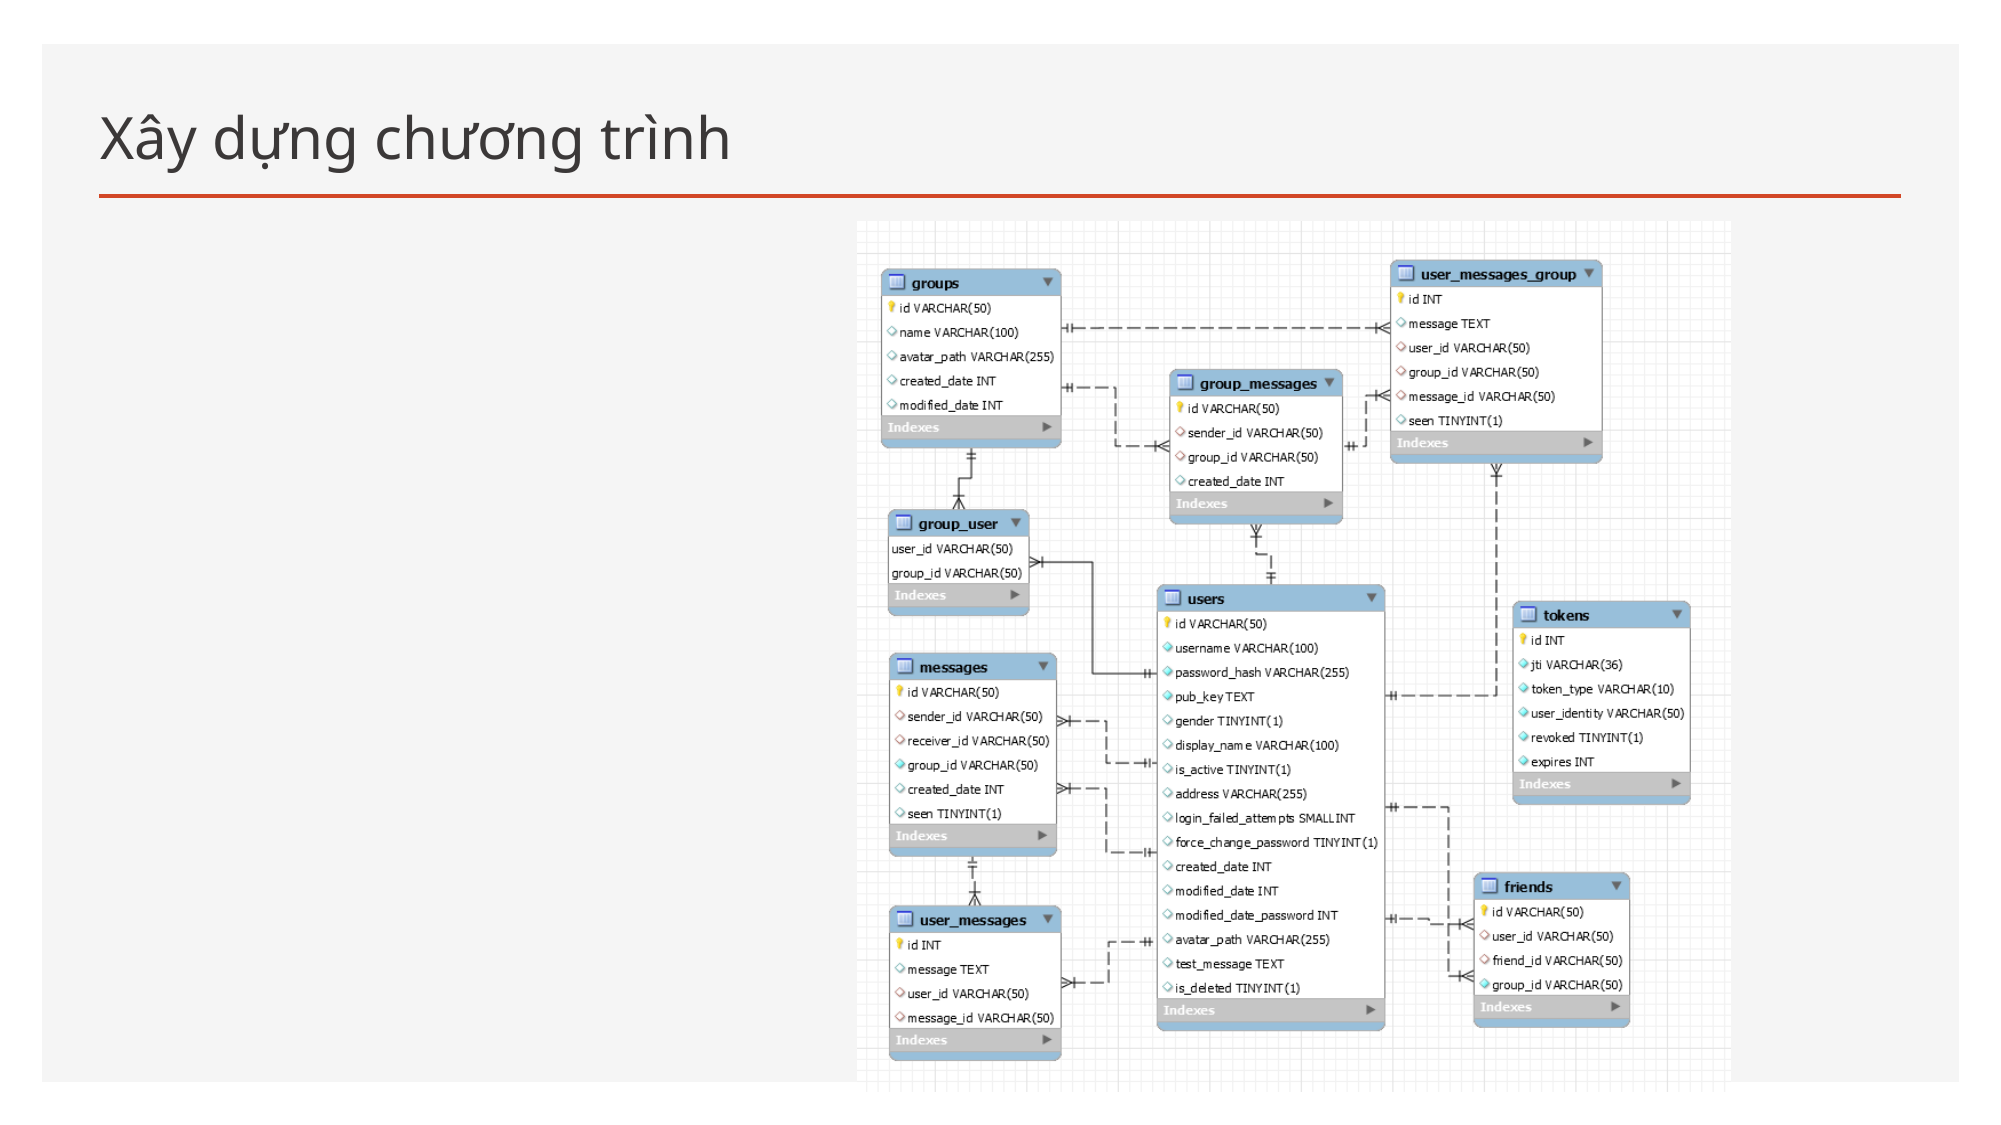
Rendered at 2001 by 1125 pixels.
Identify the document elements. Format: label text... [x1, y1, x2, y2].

title Xây dựng chương trình [85, 73, 1214, 179]
picture [857, 221, 1731, 1092]
